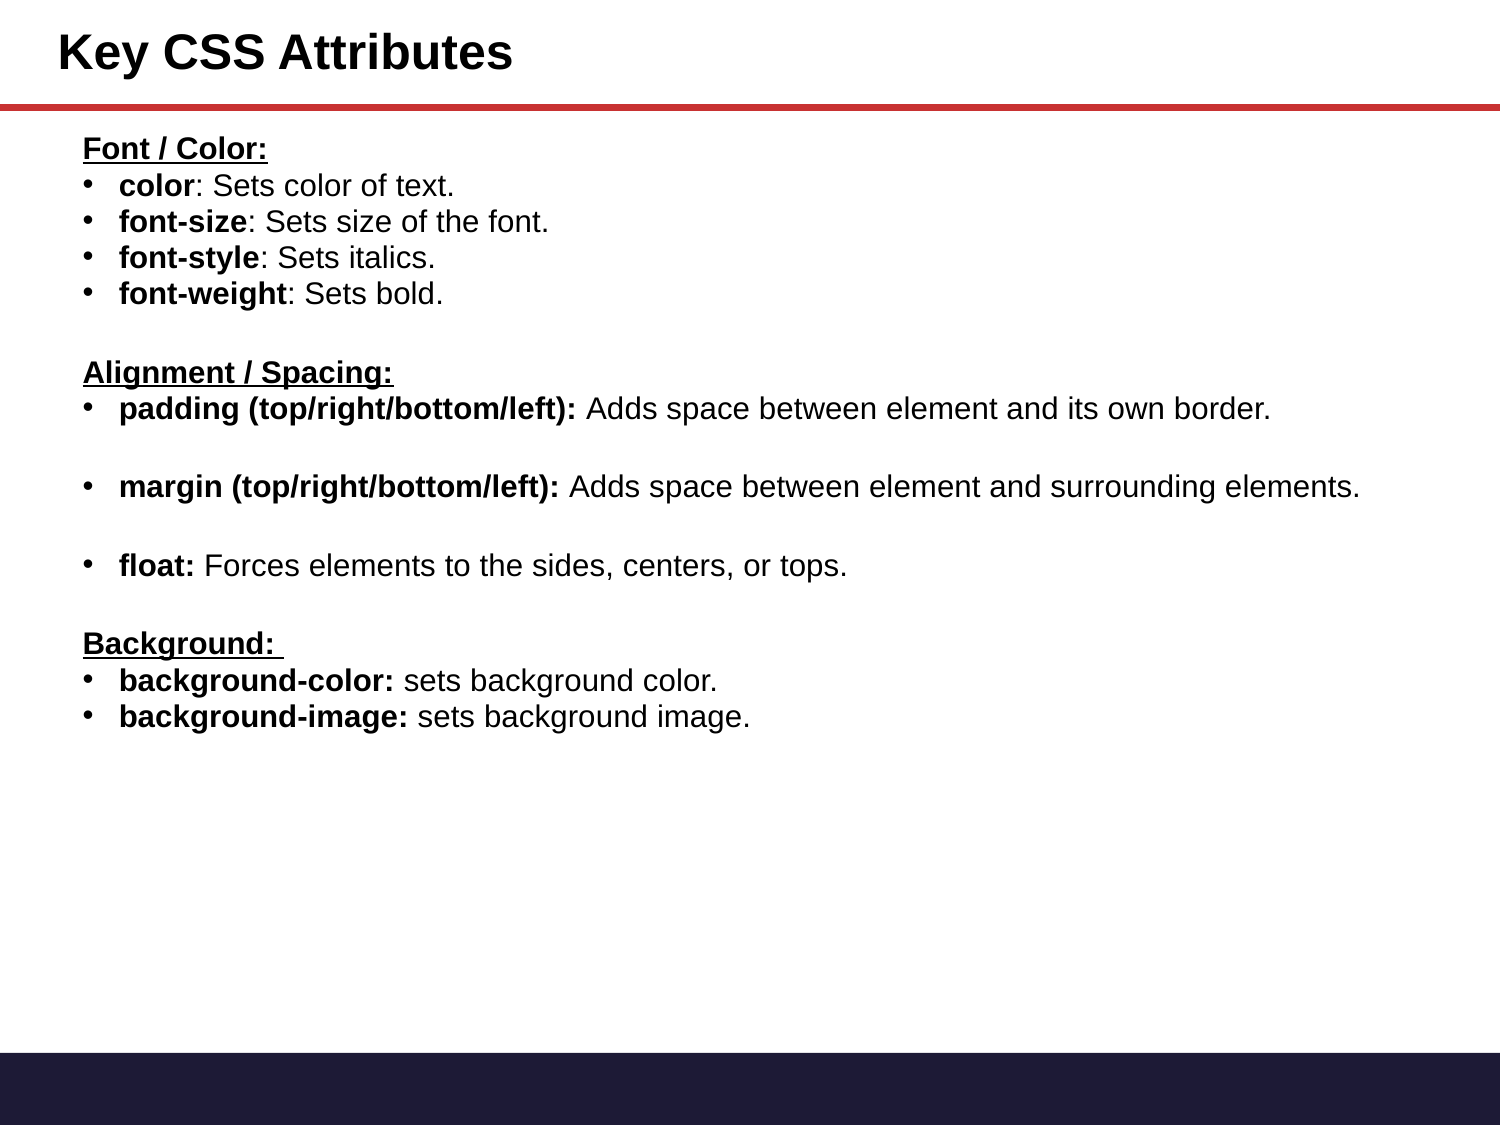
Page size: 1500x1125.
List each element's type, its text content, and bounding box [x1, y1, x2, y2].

text_box Font / Color: color: Sets color of text. font-size: Sets size of the font. font-style: Sets italics. font-weight: Sets bold. Alignment / Spacing: padding (top/right/bottom/left): Adds space between element and its own border. margin (top/right/bottom/left): Adds space between element and surrounding elements. float: Forces elements to the sides, centers, or tops. Background: background-color: sets background color. background-image: sets background image. [74, 128, 1413, 867]
title Key CSS Attributes [50, 0, 948, 108]
